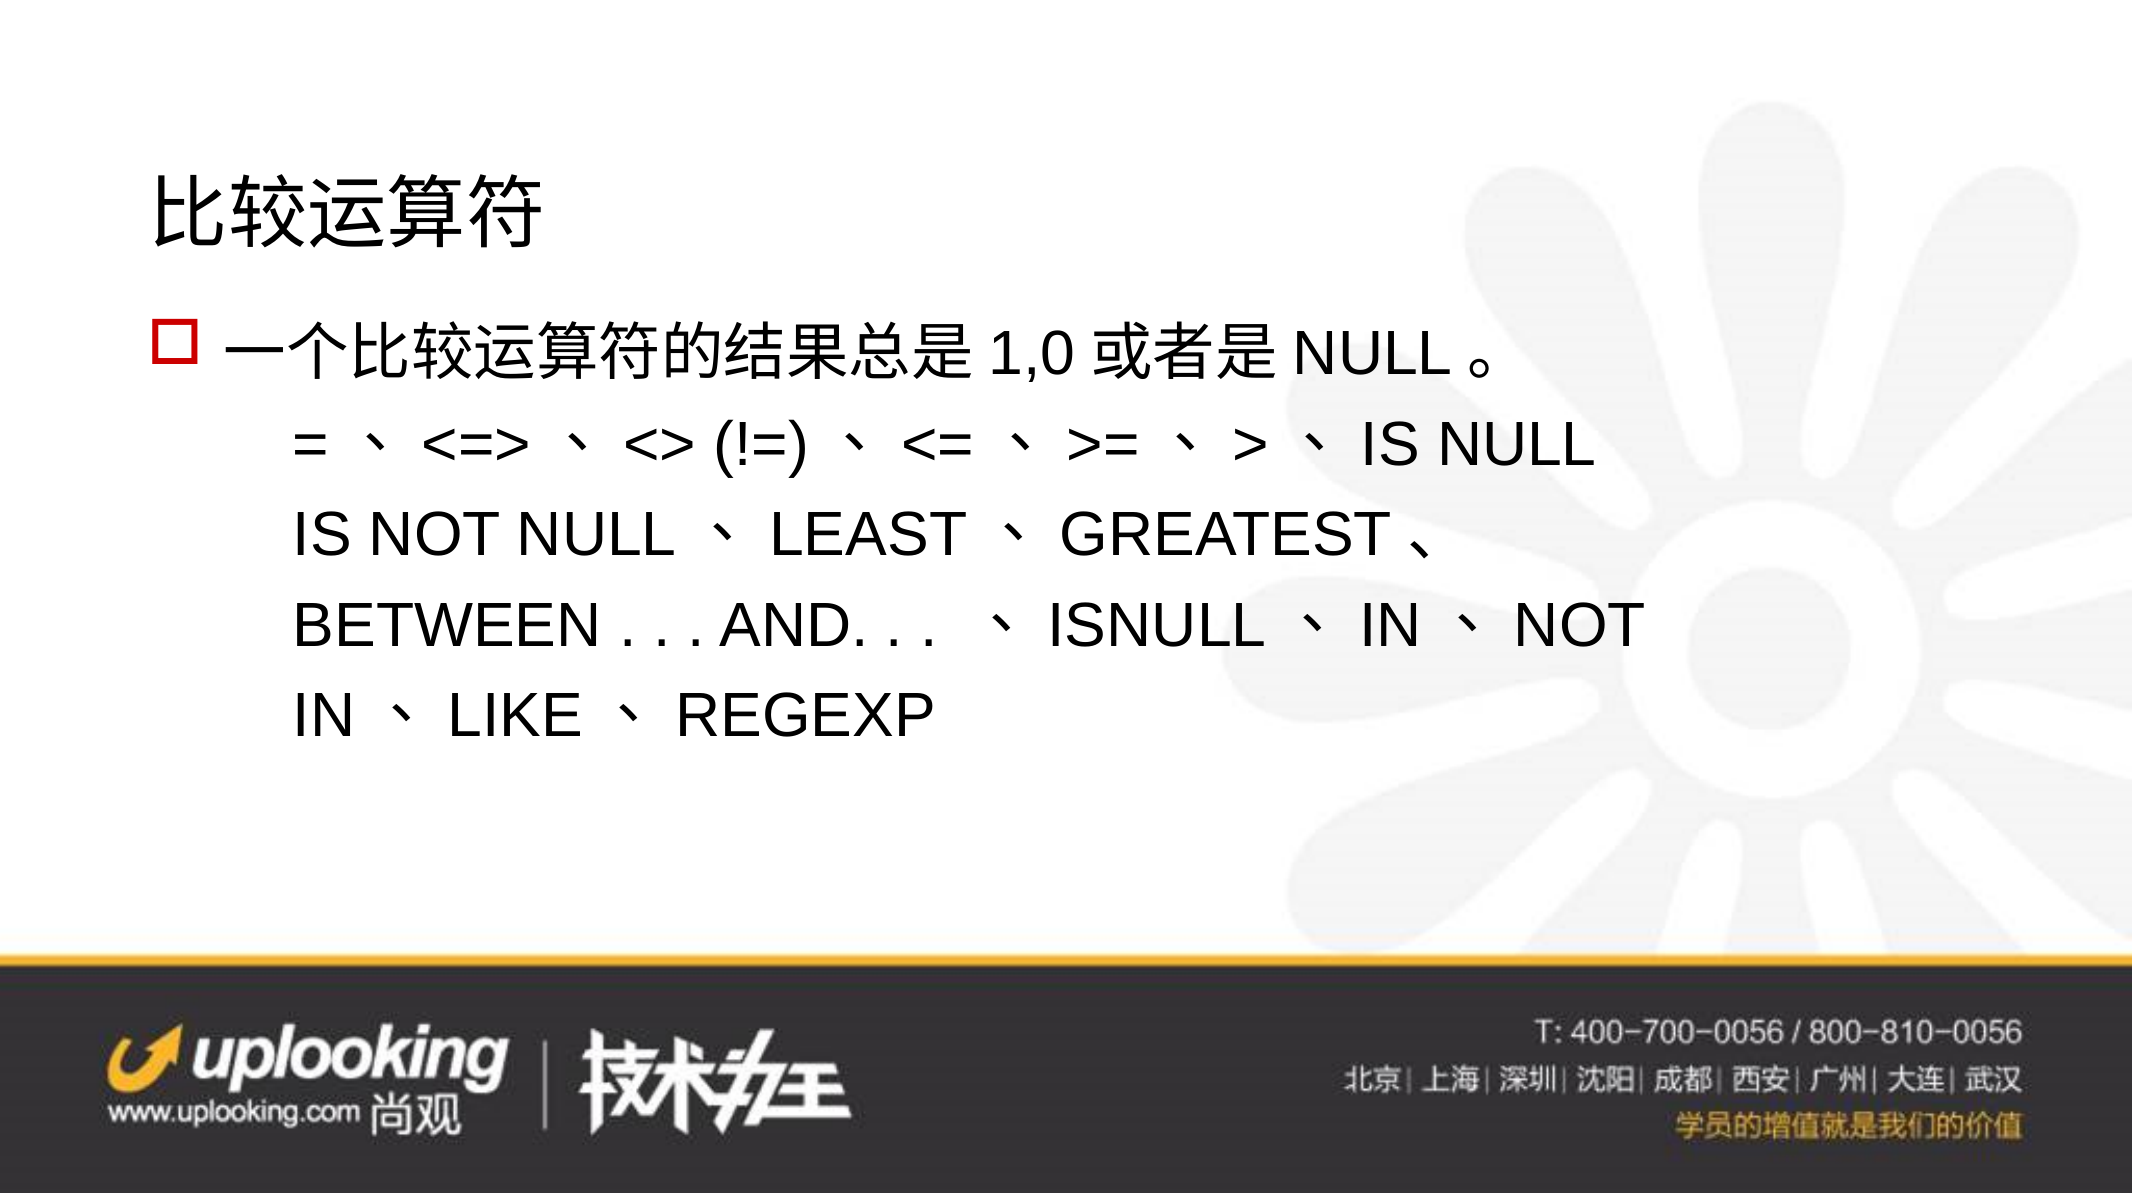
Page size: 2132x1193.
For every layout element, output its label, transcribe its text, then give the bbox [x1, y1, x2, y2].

picture [0, 0, 2132, 1193]
text_box 比较运算符 [133, 52, 2000, 265]
text_box 一个比较运算符的结果总是1,0或者是NULL。 =、<=>、<> (!=)、<=、>=、>、IS NULL IS NOT NULL、LEAST、GREATEST、 BETWEEN . . . AND. . . 、ISNULL、IN、NOT IN、LIKE、REGEXP [131, 304, 2132, 1048]
